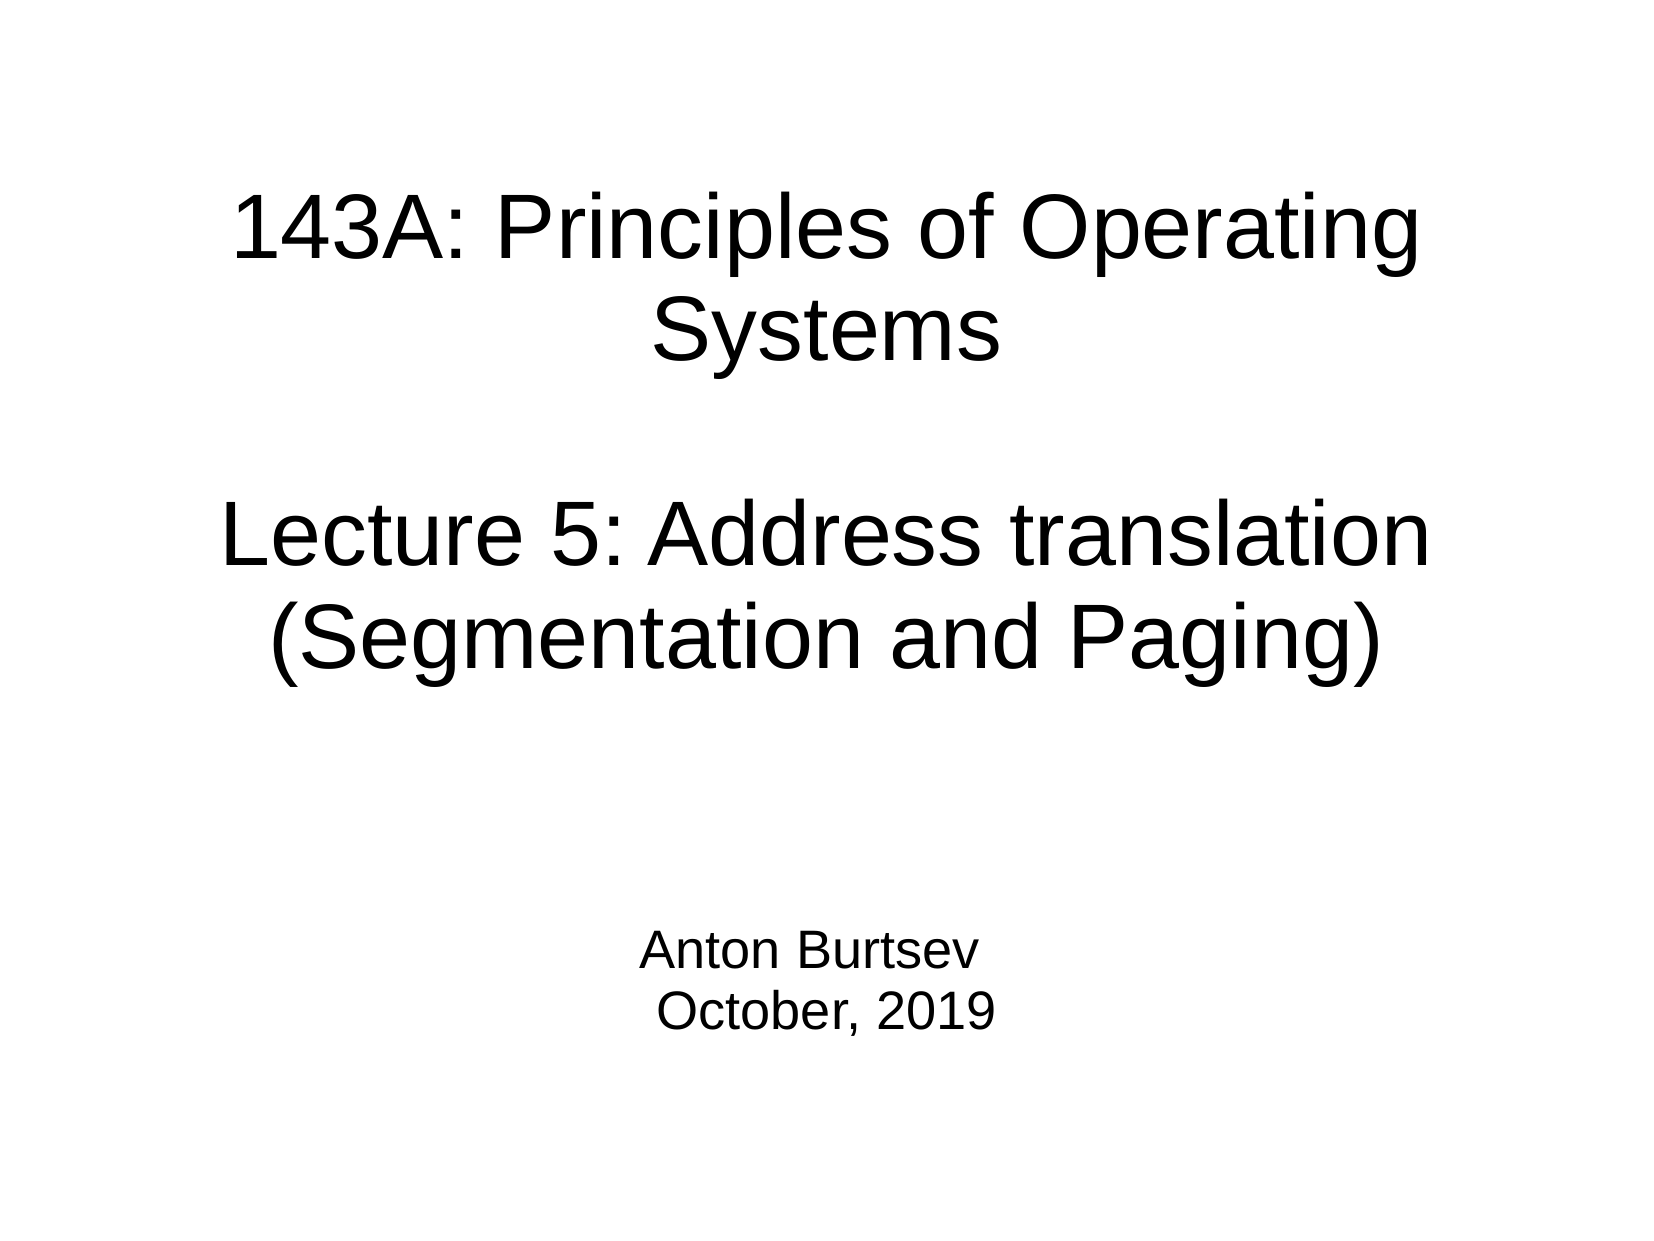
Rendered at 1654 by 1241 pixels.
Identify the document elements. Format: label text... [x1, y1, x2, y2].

title 143A: Principles of Operating Systems Lecture 5: Address translation (Segmentation and Paging) [82, 113, 1571, 637]
subtitle Anton Burtsev October, 2019 [82, 637, 1571, 1109]
